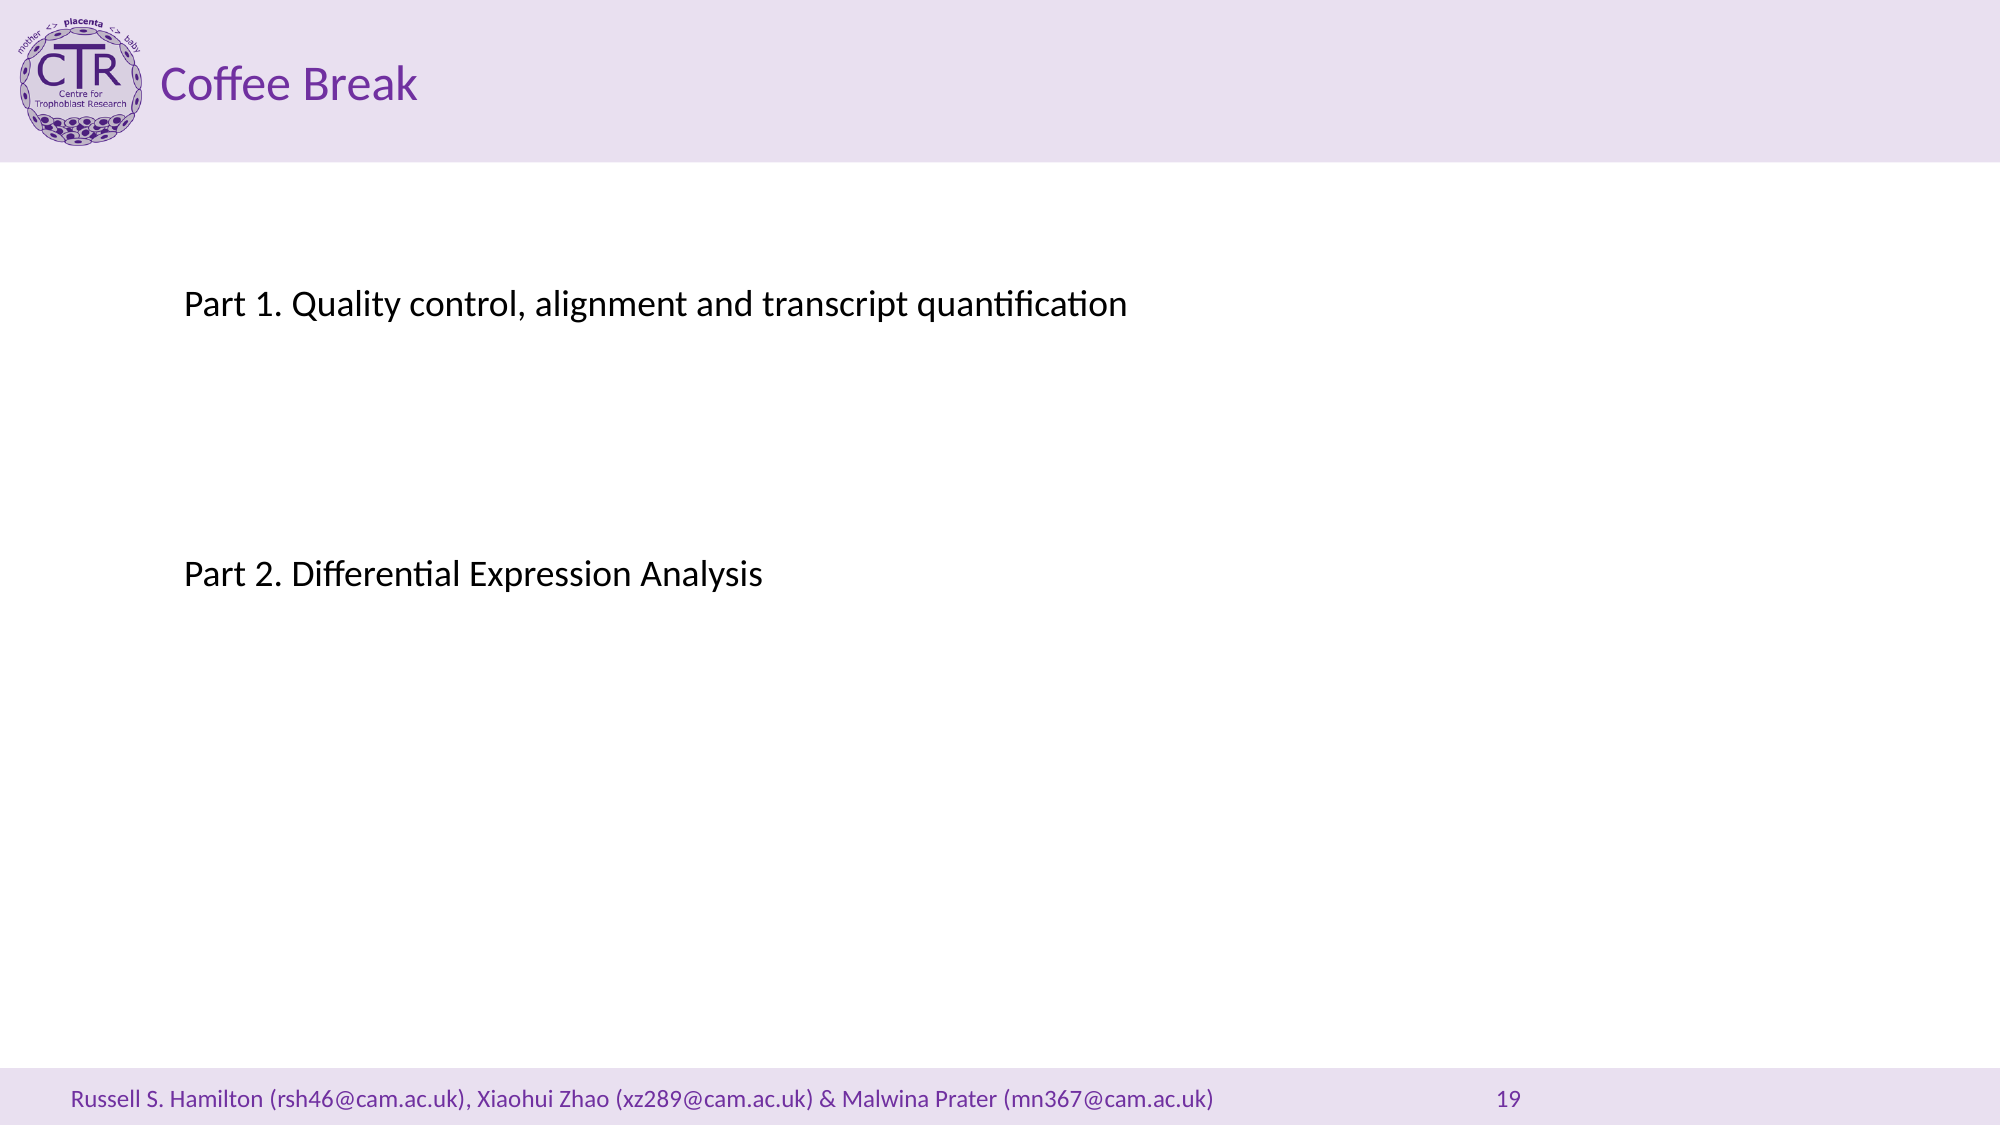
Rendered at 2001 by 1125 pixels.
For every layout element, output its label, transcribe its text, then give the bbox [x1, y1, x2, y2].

text_box Coffee Break [145, 43, 437, 119]
text_box Part 1. Quality control, alignment and transcript quantification Part 2. Differential Expression Analysis [169, 271, 1157, 605]
text_box Russell S. Hamilton (rsh46@cam.ac.uk), Xiaohui Zhao (xz289@cam.ac.uk) & Malwina Prater (mn367@cam.ac.uk) 19 [56, 1075, 1910, 1120]
text_box [0, 1068, 2000, 1125]
text_box [0, 0, 2000, 162]
